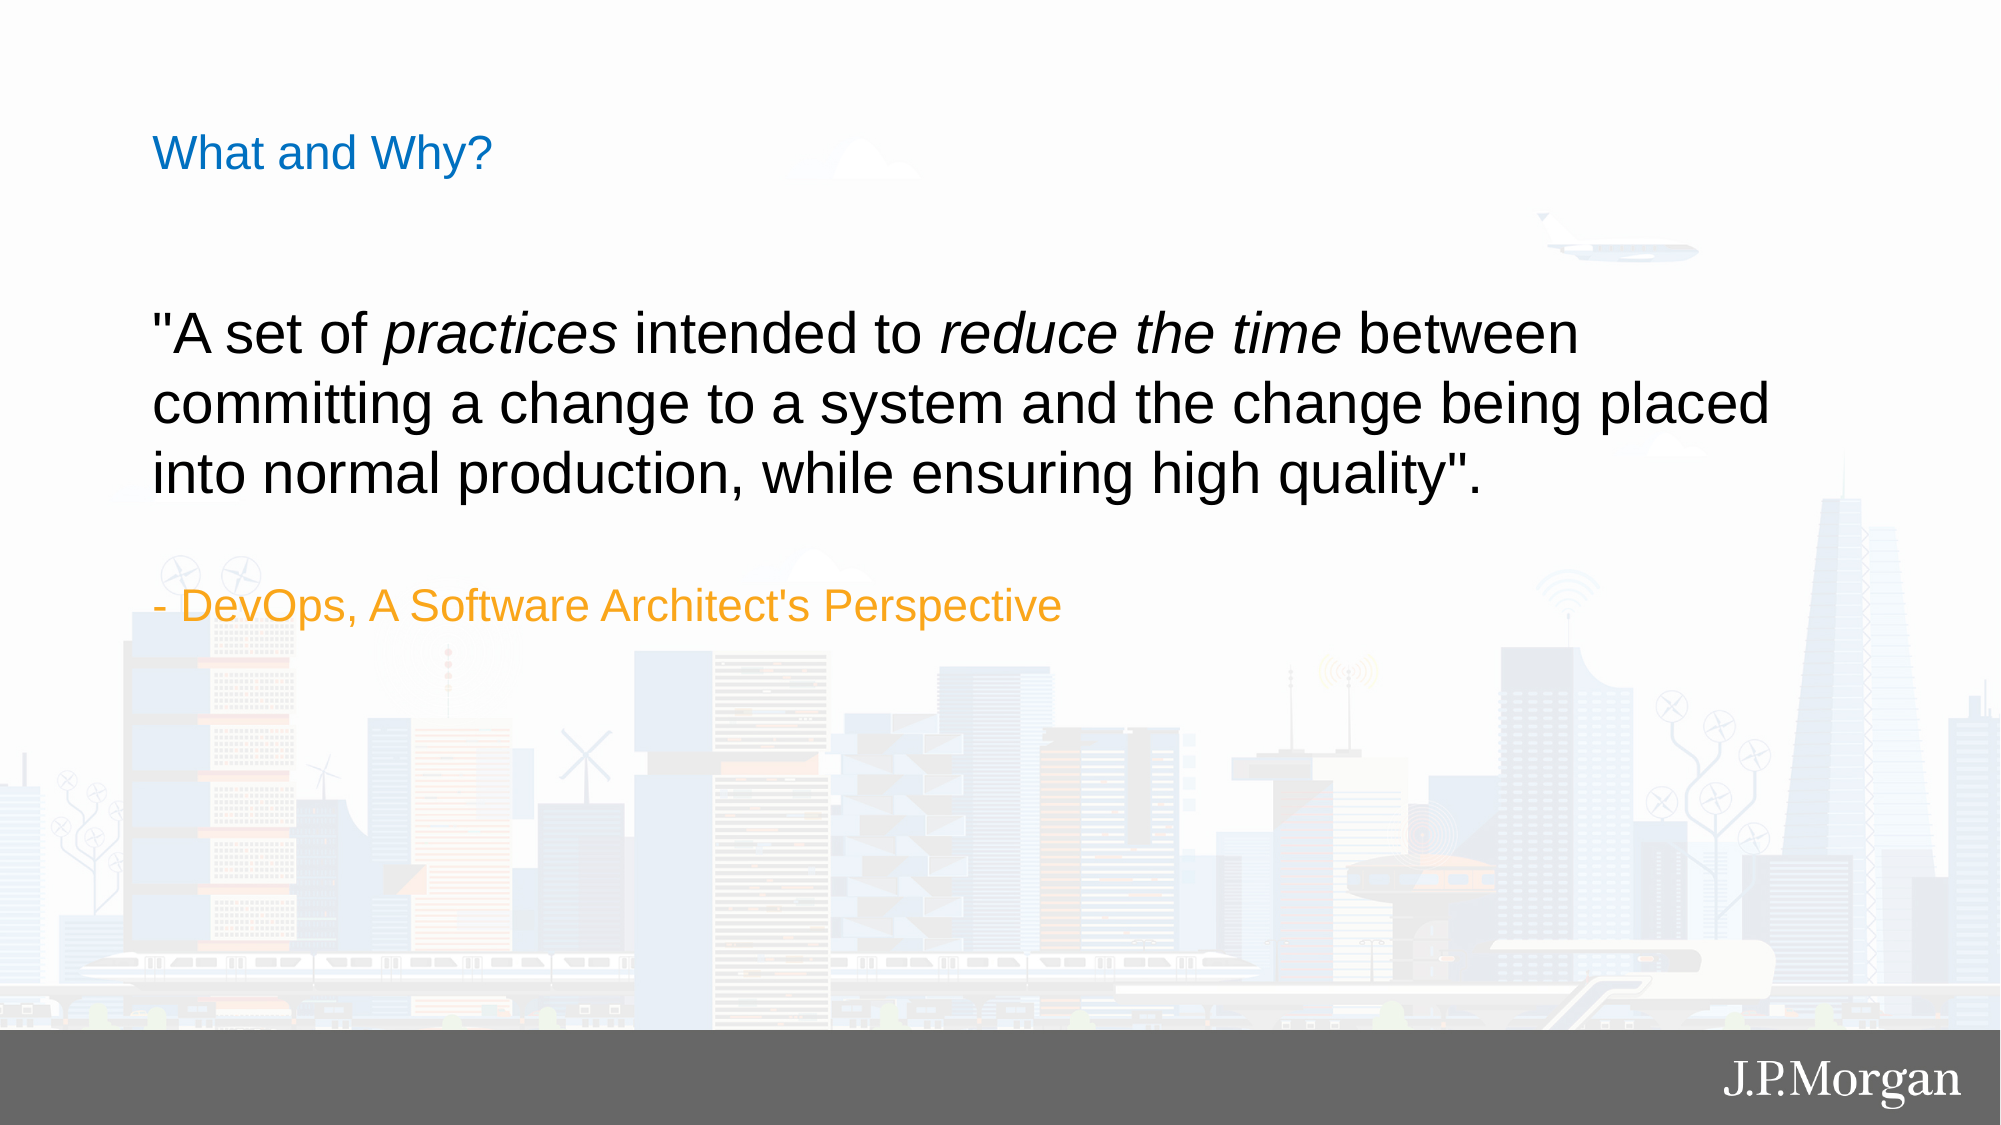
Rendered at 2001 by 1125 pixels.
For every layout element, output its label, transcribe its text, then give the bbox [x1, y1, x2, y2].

picture [0, 0, 2001, 1125]
title What and Why? [137, 76, 1863, 188]
list "A set of practices intended to reduce the time between committing a change to a system and the change being placed into normal production, while ensuring high quality". - DevOps, A Software Architect's Perspective [137, 288, 1866, 802]
